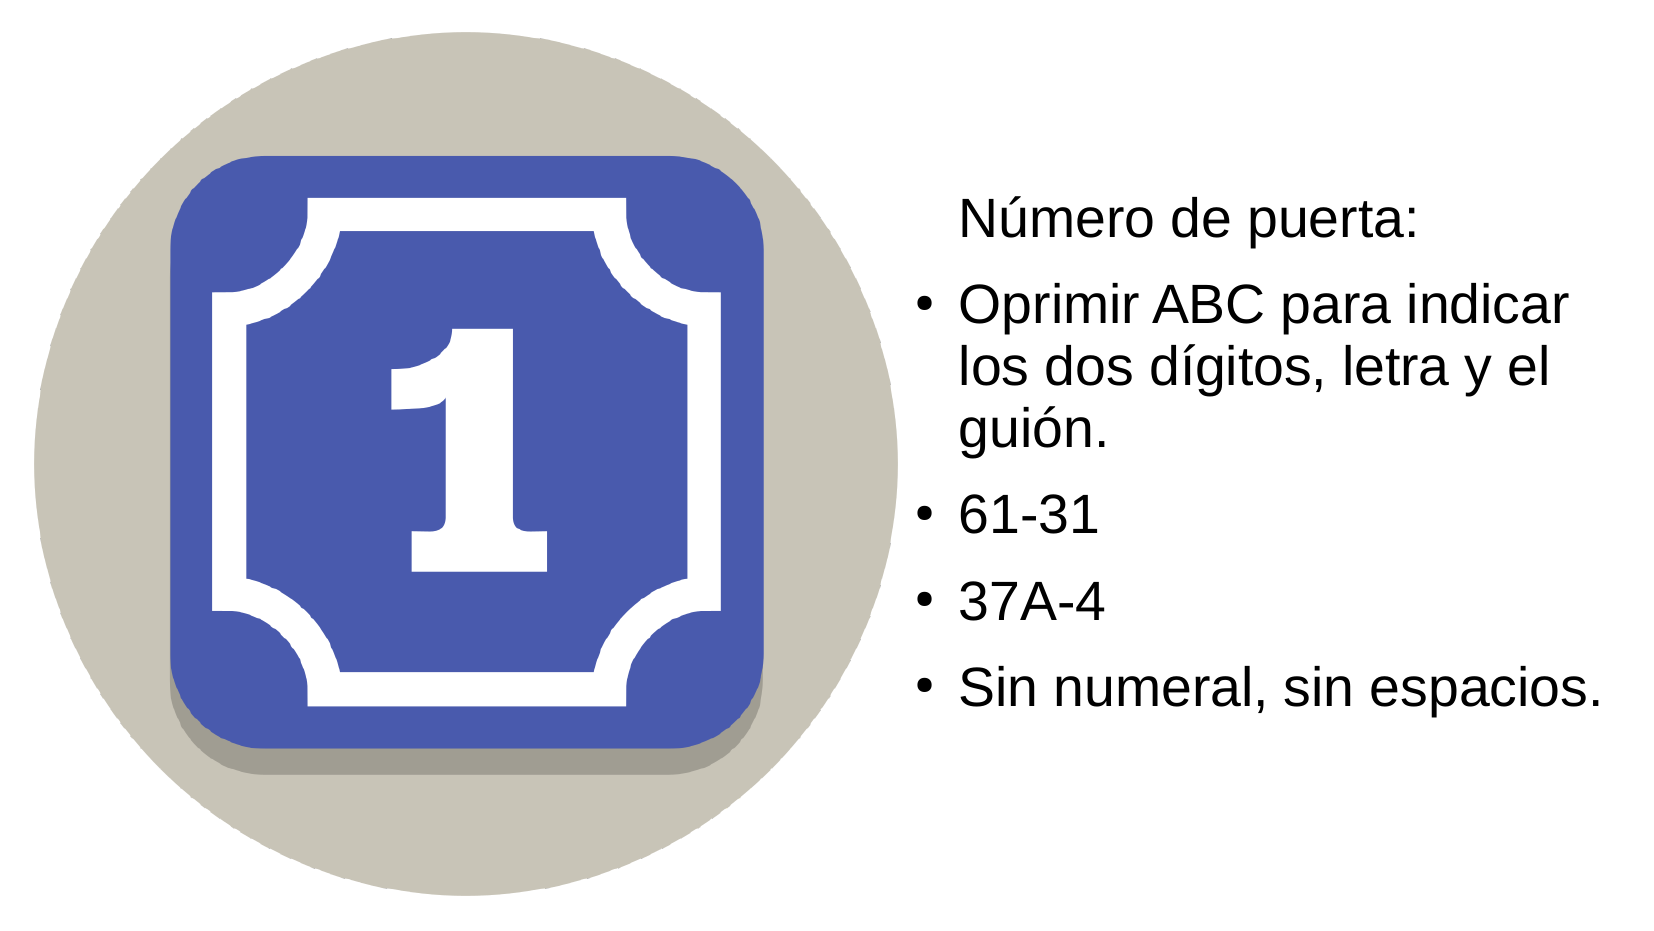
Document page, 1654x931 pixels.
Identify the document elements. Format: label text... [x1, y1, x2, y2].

list Número de puerta: Oprimir ABC para indicar los dos dígitos, letra y el guión. 61-31 37A-4 Sin numeral, sin espacios. [900, 187, 1627, 727]
picture [0, 0, 931, 929]
